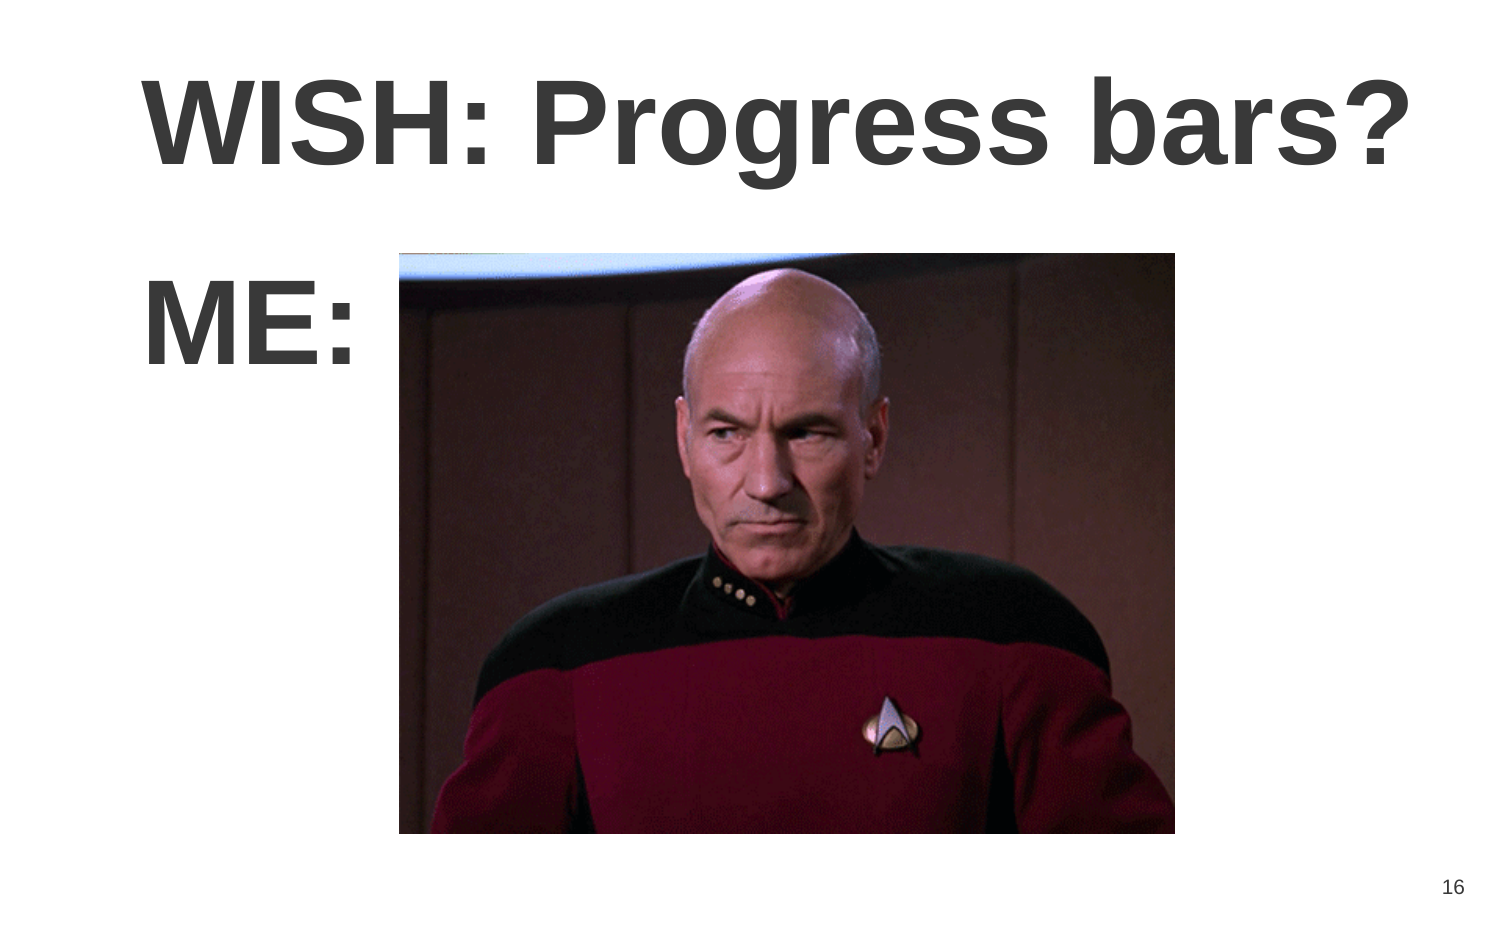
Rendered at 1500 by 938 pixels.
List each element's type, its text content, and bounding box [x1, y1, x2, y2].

picture [399, 253, 1175, 834]
slide_number <number> [1389, 849, 1480, 922]
list WISH: Progress bars? ME: [51, 7, 1449, 465]
